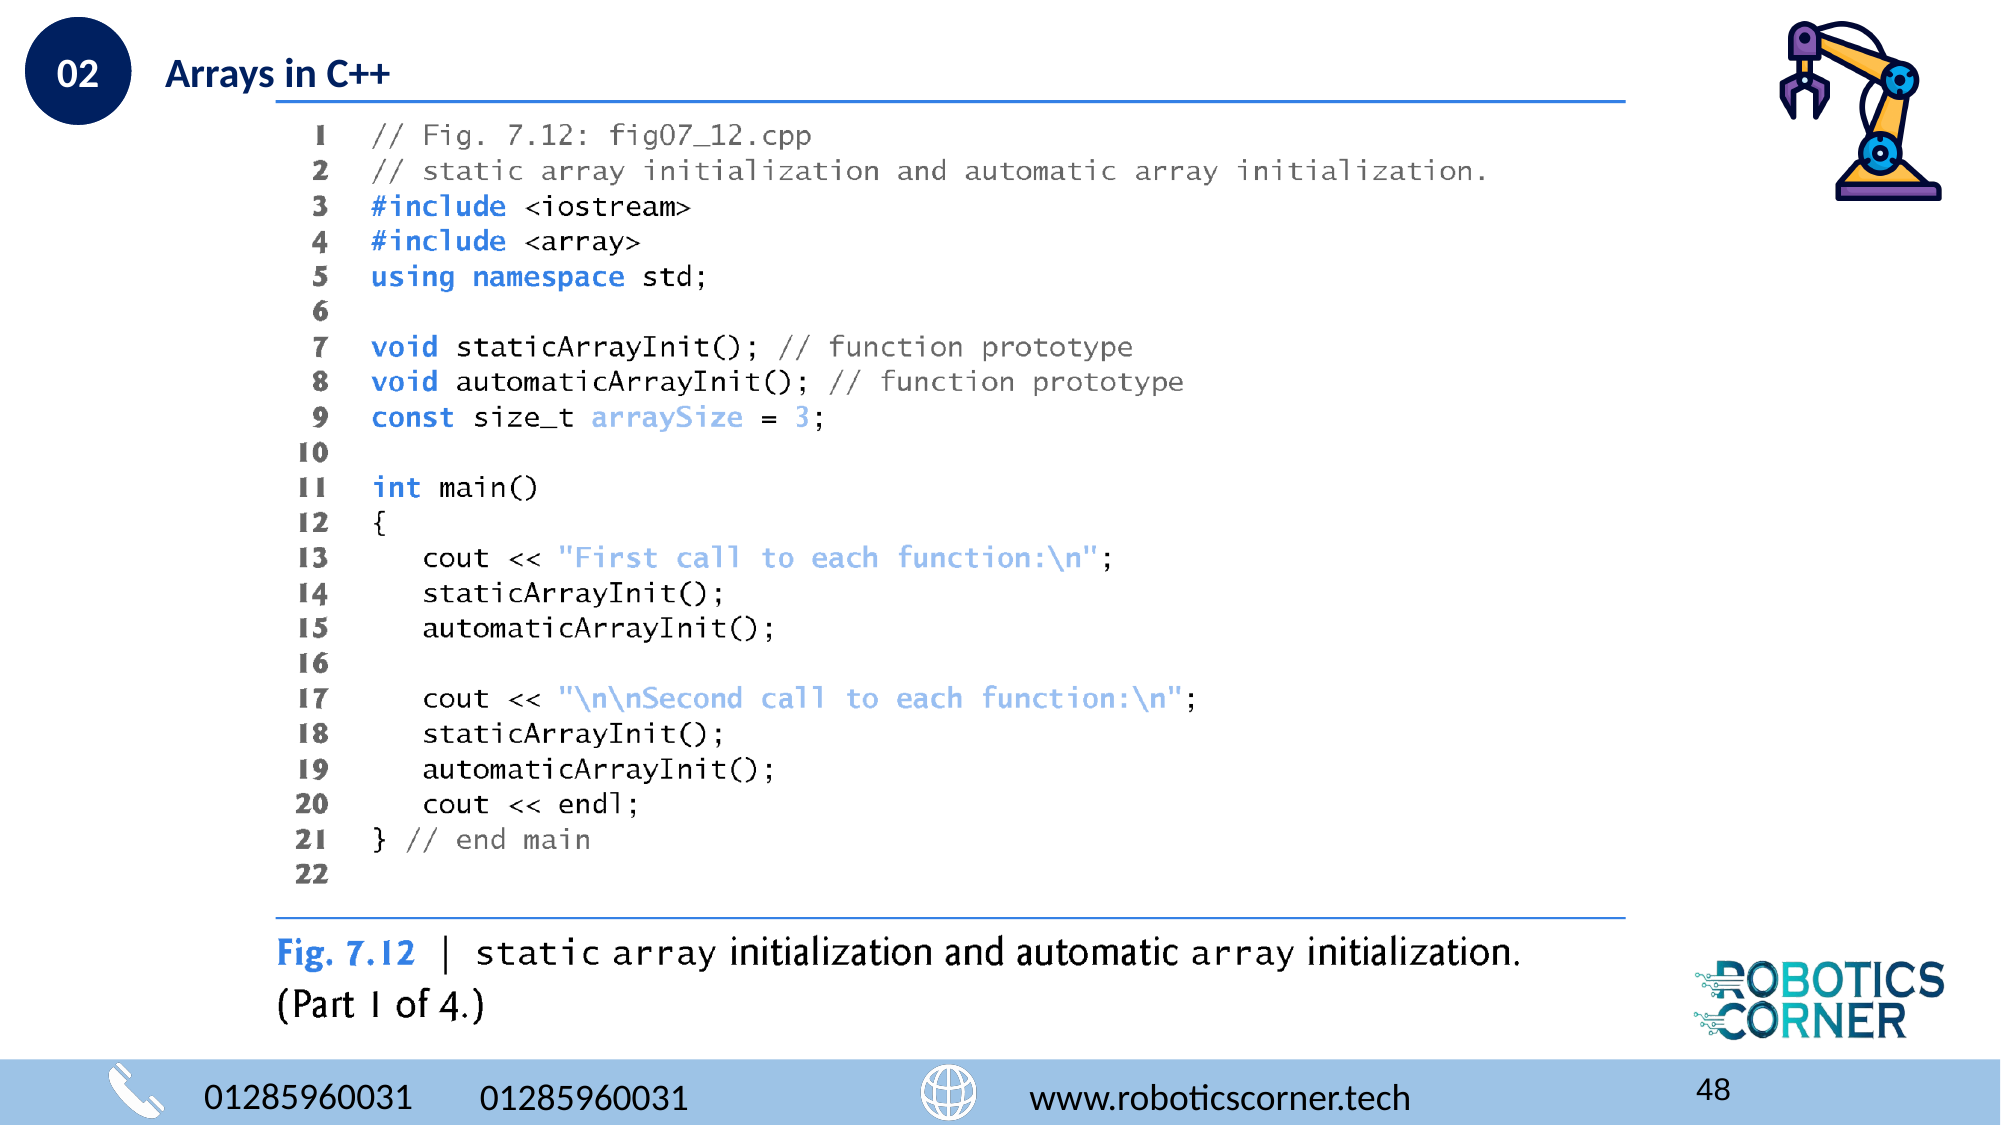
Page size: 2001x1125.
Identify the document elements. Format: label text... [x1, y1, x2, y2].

text_box 02 [22, 14, 134, 128]
picture [915, 1059, 981, 1125]
picture [1771, 21, 1950, 201]
picture [103, 1057, 170, 1124]
text_box Arrays in C++ [150, 38, 622, 103]
picture [275, 100, 1626, 1025]
text_box <number> [1681, 1065, 1861, 1115]
picture [1680, 859, 1953, 1125]
